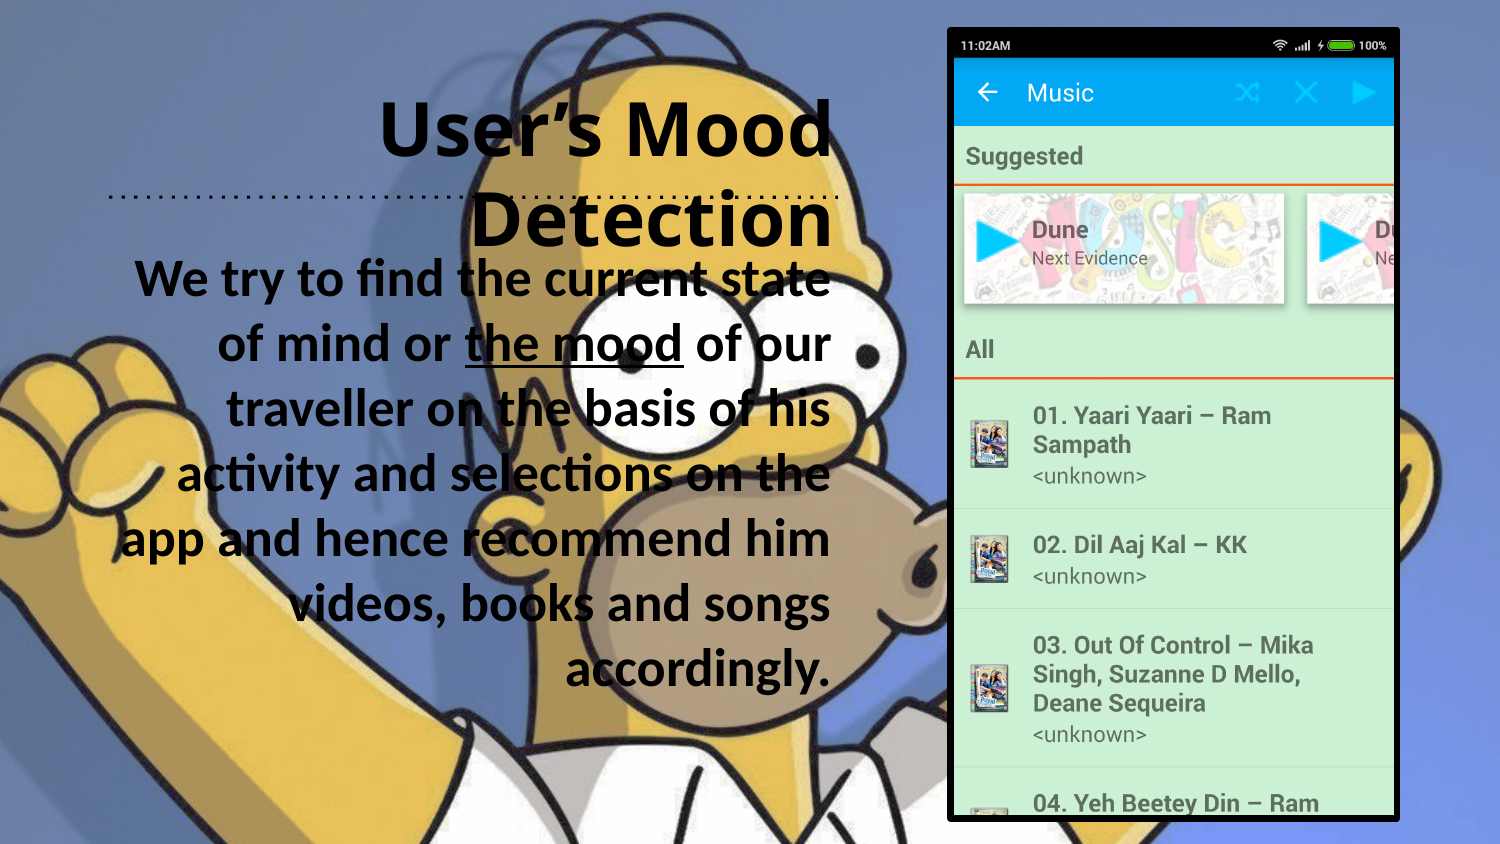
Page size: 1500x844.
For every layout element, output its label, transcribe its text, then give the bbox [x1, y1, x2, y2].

title User’s Mood Detection [22, 66, 851, 155]
list We try to find the current state of mind or the mood of our traveller on the basis of his activity and selections on the app and hence recommend him videos, books and songs accordingly. [83, 227, 847, 761]
picture [0, 0, 1500, 844]
